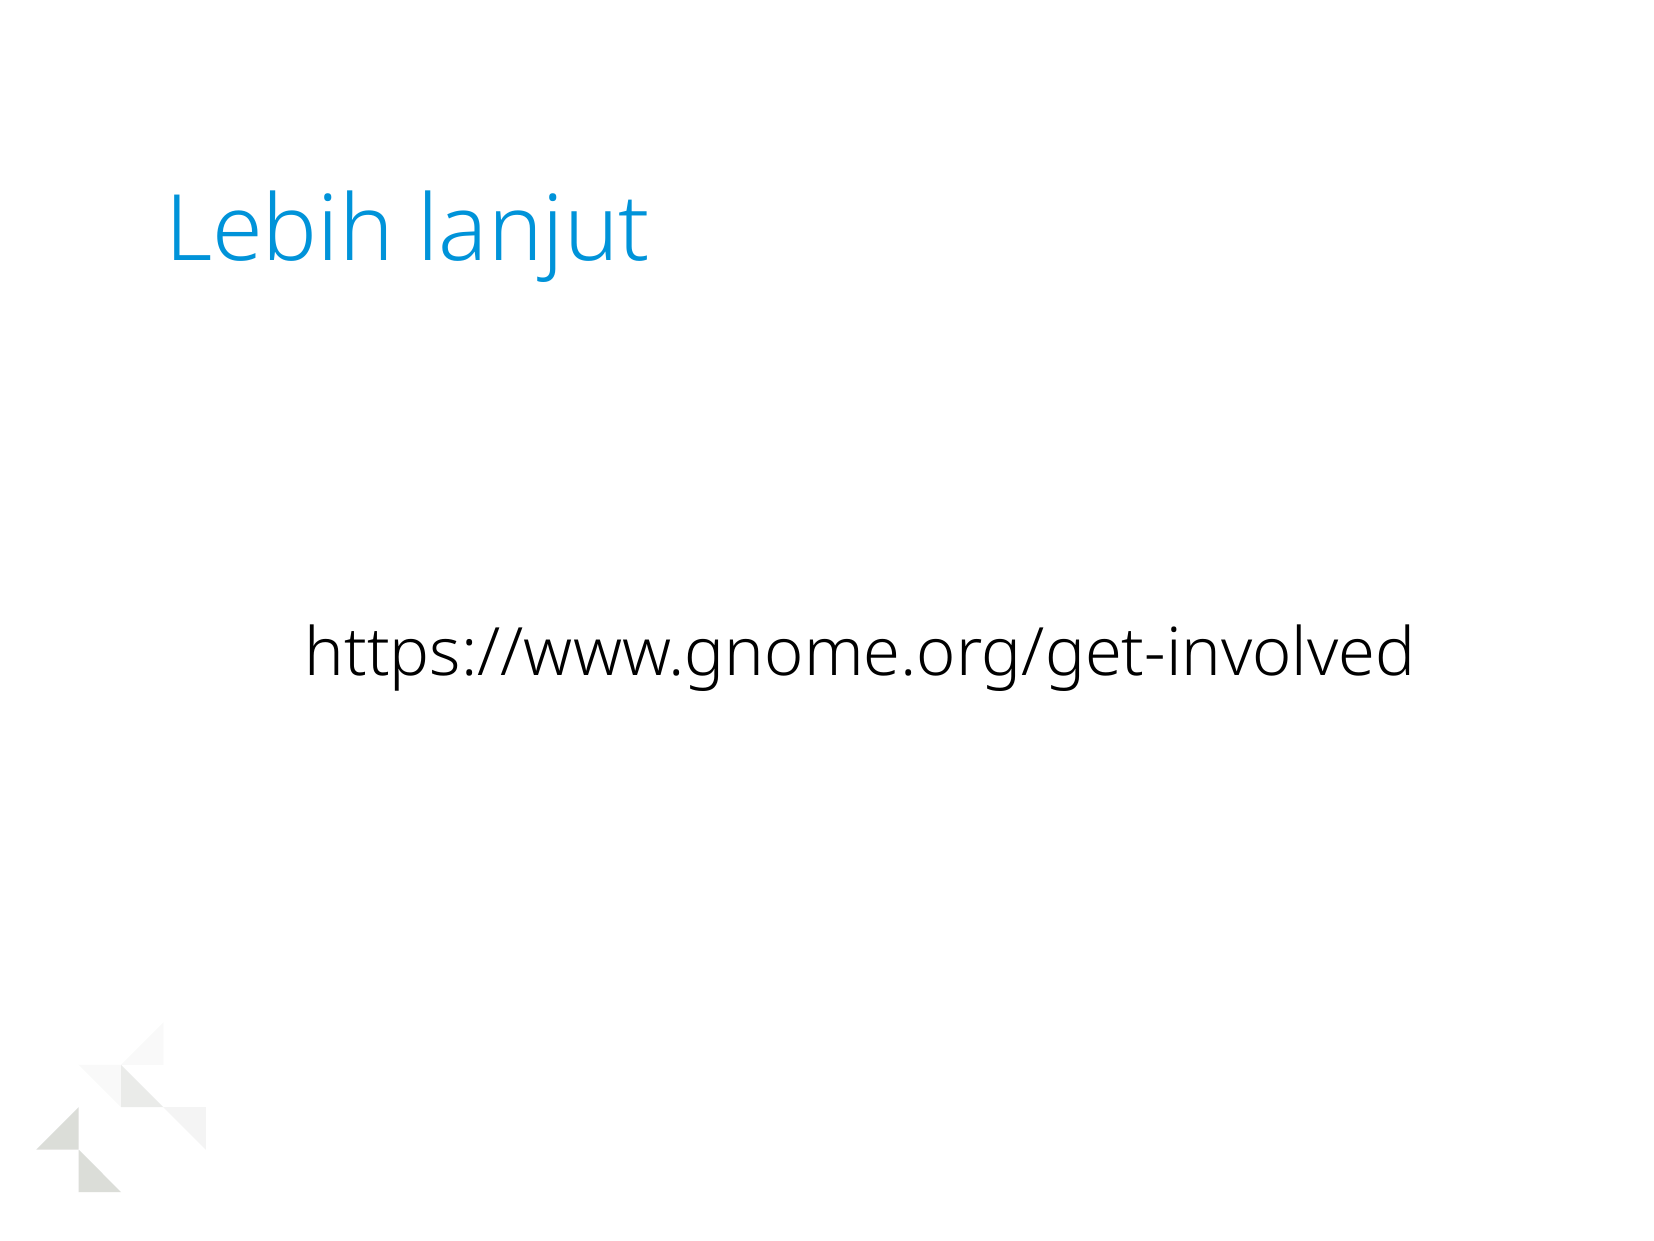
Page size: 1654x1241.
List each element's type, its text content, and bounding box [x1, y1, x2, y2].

list Lebih lanjut [165, 135, 1486, 316]
list https://www.gnome.org/get-involved [165, 316, 1486, 1010]
